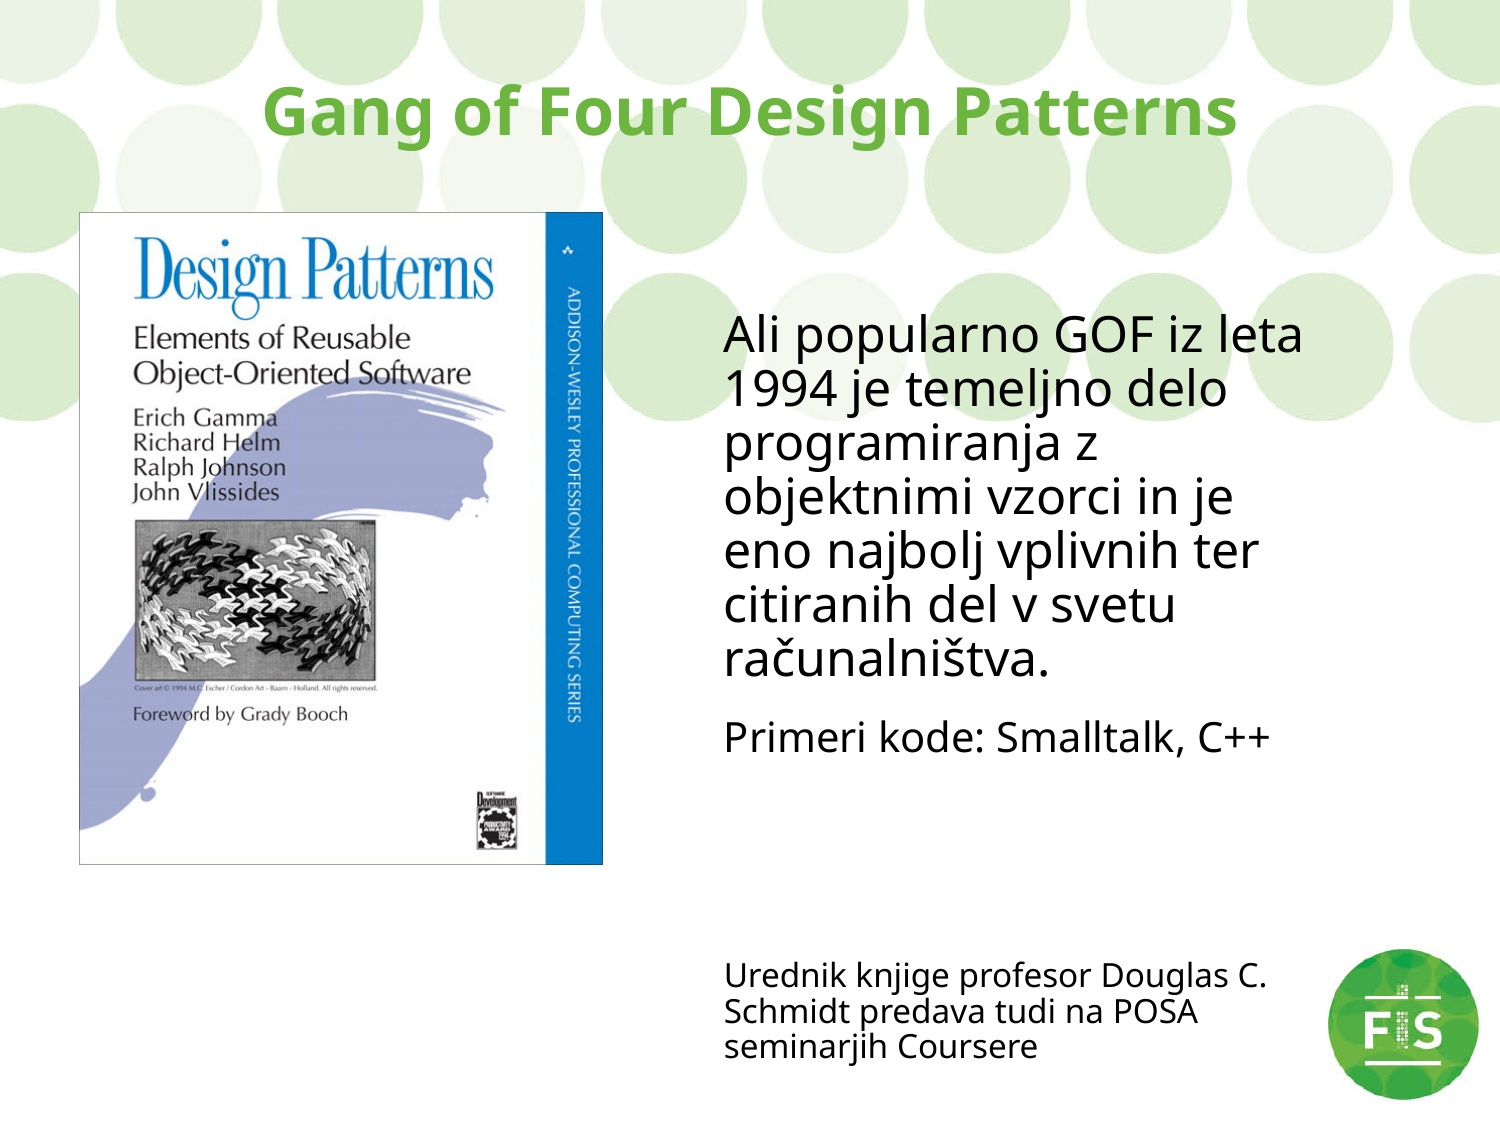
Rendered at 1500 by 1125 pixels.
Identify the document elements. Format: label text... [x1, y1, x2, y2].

picture [0, 0, 1500, 1125]
list Ali popularno GOF iz leta 1994 je temeljno delo programiranja z objektnimi vzorci in je eno najbolj vplivnih ter citiranih del v svetu računalništva. Primeri kode: Smalltalk, C++ Urednik knjige profesor Douglas C. Schmidt predava tudi na POSA seminarjih Coursere [637, 212, 1347, 1052]
title Gang of Four Design Patterns [75, 70, 1425, 233]
